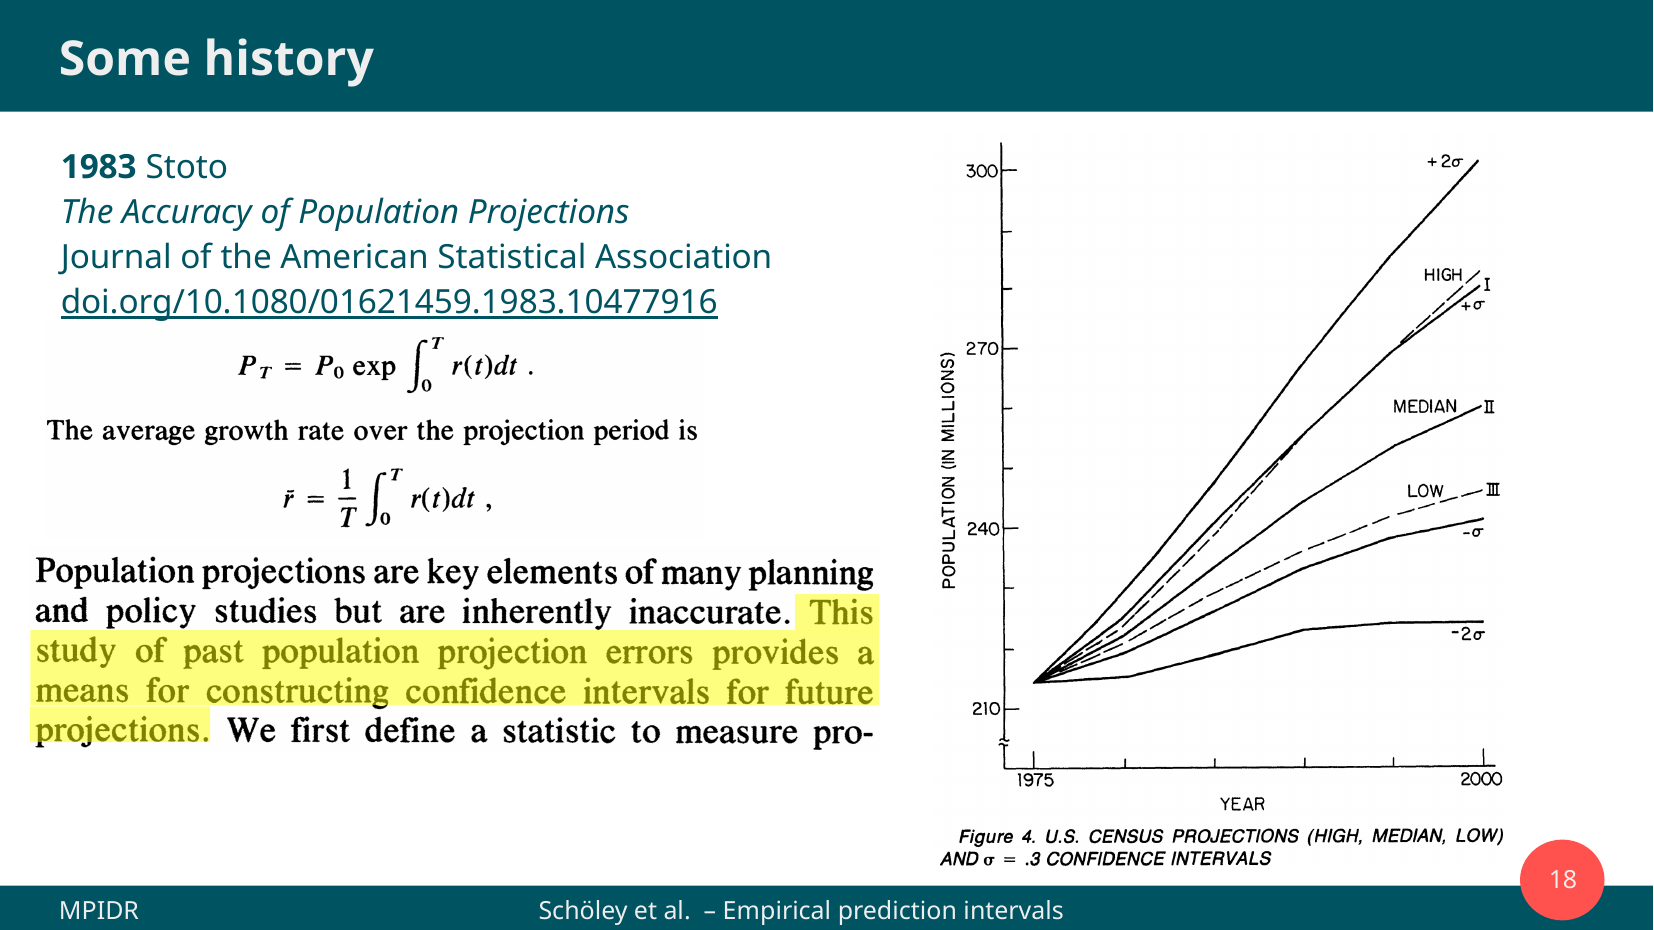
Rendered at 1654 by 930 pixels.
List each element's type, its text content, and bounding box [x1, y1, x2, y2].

picture [45, 321, 704, 541]
picture [930, 130, 1510, 870]
title Some history [58, 0, 1594, 117]
text_box 1983 Stoto The Accuracy of Population Projections Journal of the American Statistical Association doi.org/10.1080/01621459.1983.10477916 [46, 135, 770, 305]
picture [27, 546, 880, 753]
text_box [30, 594, 880, 743]
